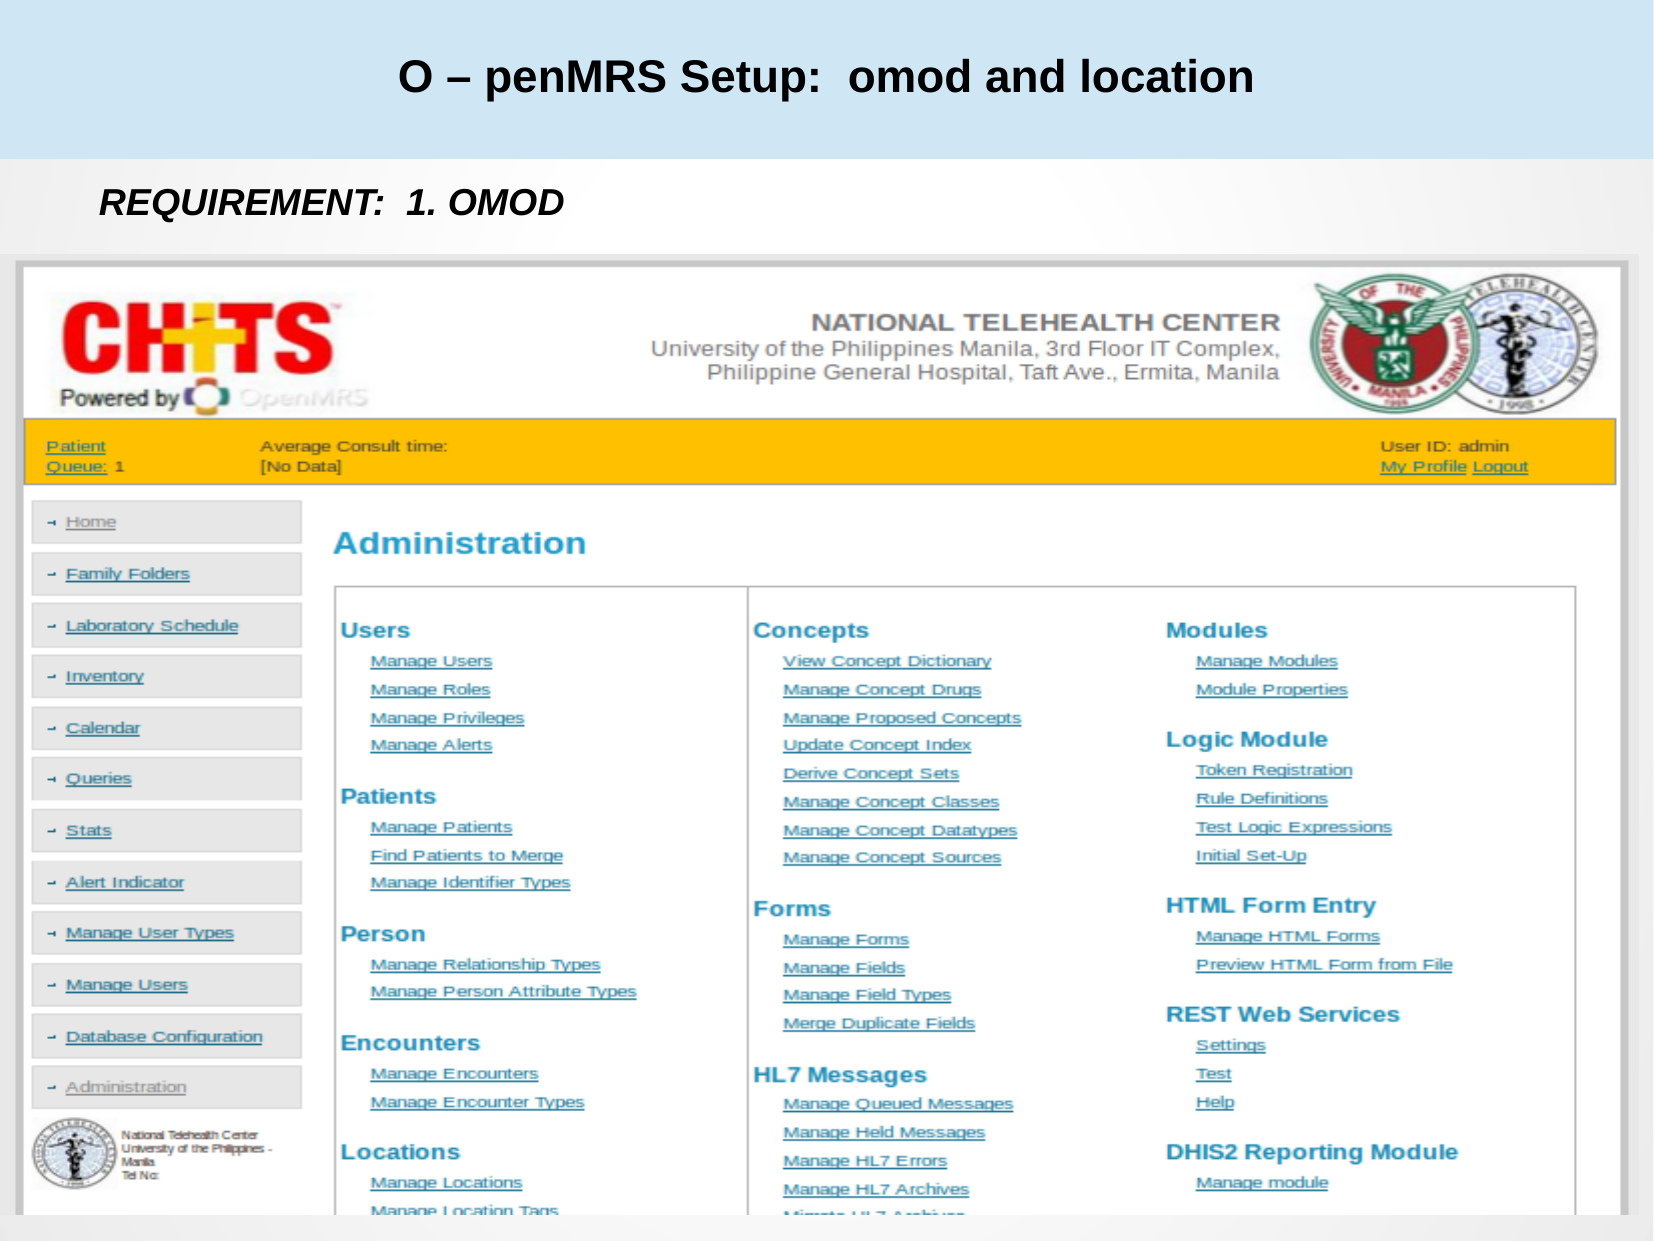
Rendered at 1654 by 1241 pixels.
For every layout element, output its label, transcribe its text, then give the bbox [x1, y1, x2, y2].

picture [0, 159, 1654, 1241]
text_box REQUIREMENT: 1. OMOD [84, 174, 602, 254]
text_box O – penMRS Setup: omod and location [0, 0, 1654, 159]
